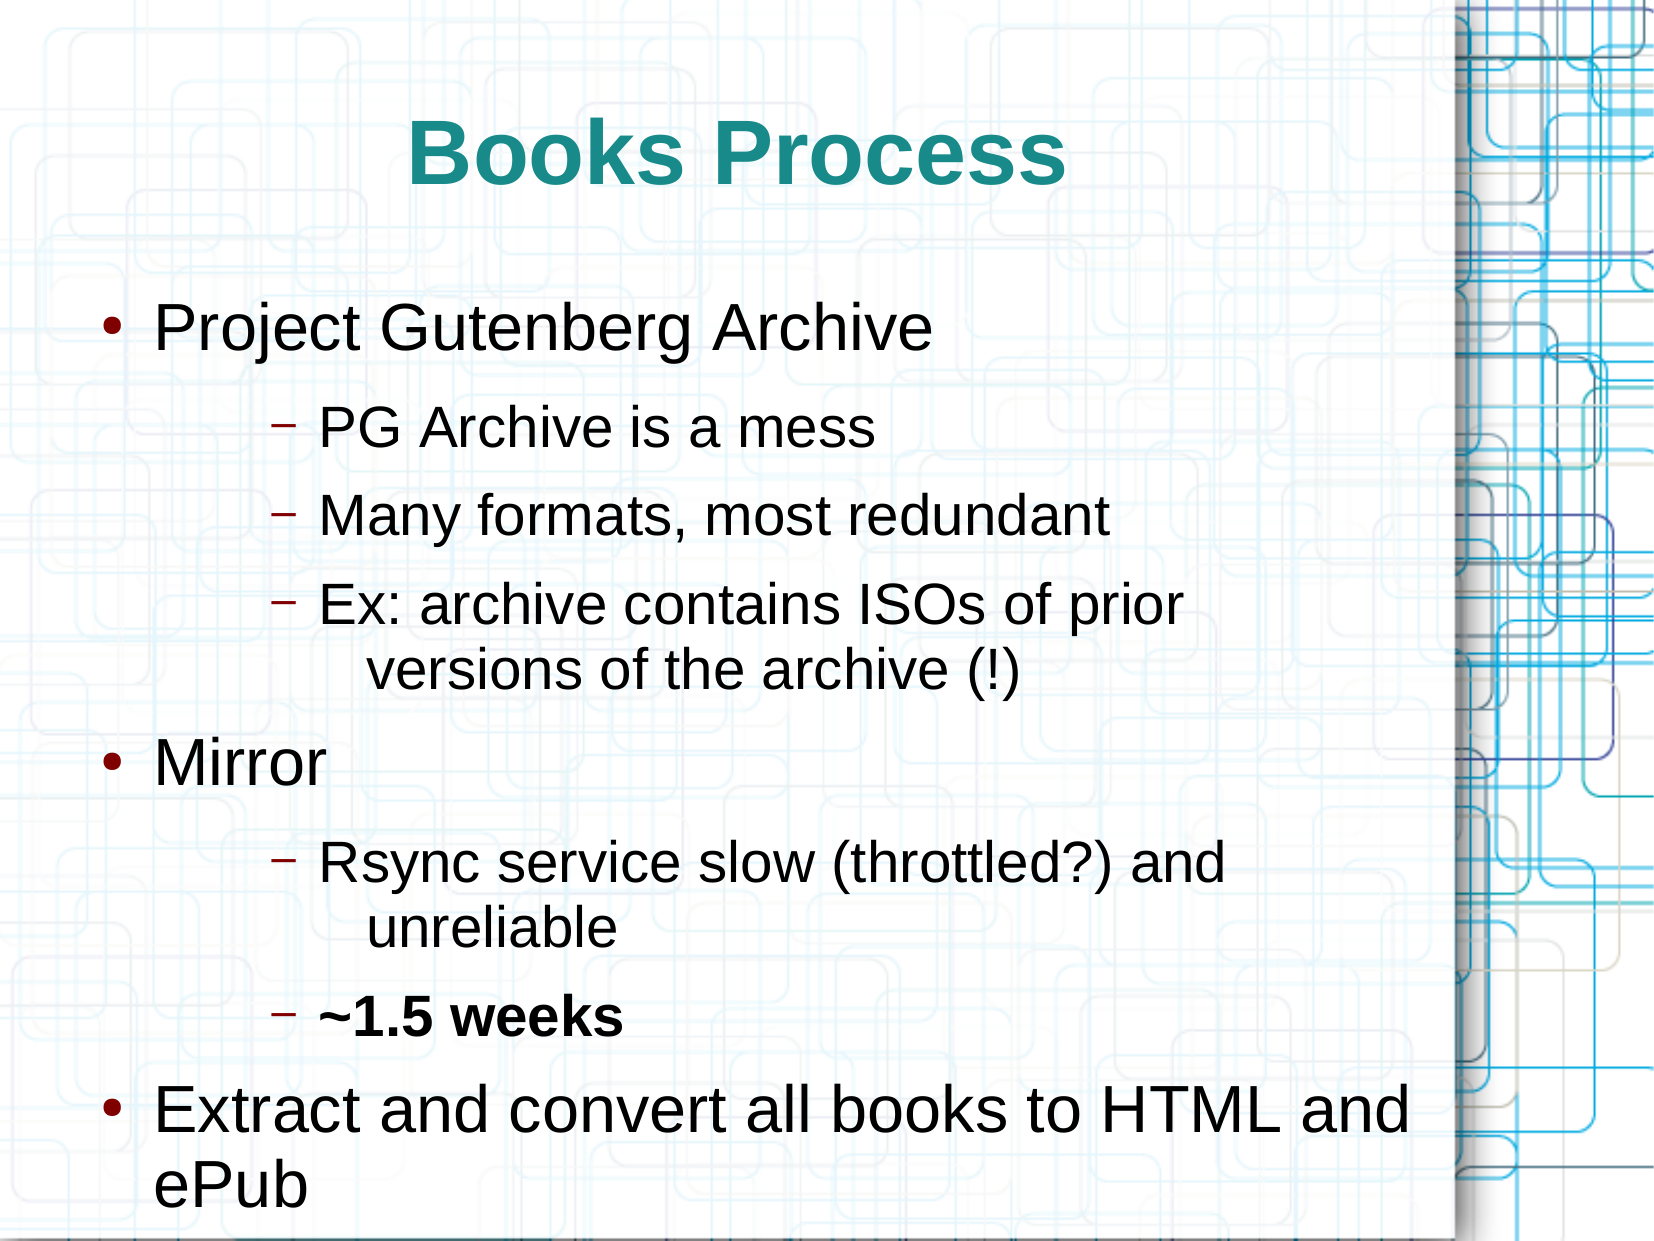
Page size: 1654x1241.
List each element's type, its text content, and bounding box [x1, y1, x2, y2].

title Books Process [59, 49, 1418, 257]
picture [0, 0, 1654, 1241]
list Project Gutenberg Archive PG Archive is a mess Many formats, most redundant Ex: archive contains ISOs of prior versions of the archive (!) Mirror Rsync service slow (throttled?) and unreliable ~1.5 weeks Extract and convert all books to HTML and ePub [82, 290, 1418, 1222]
